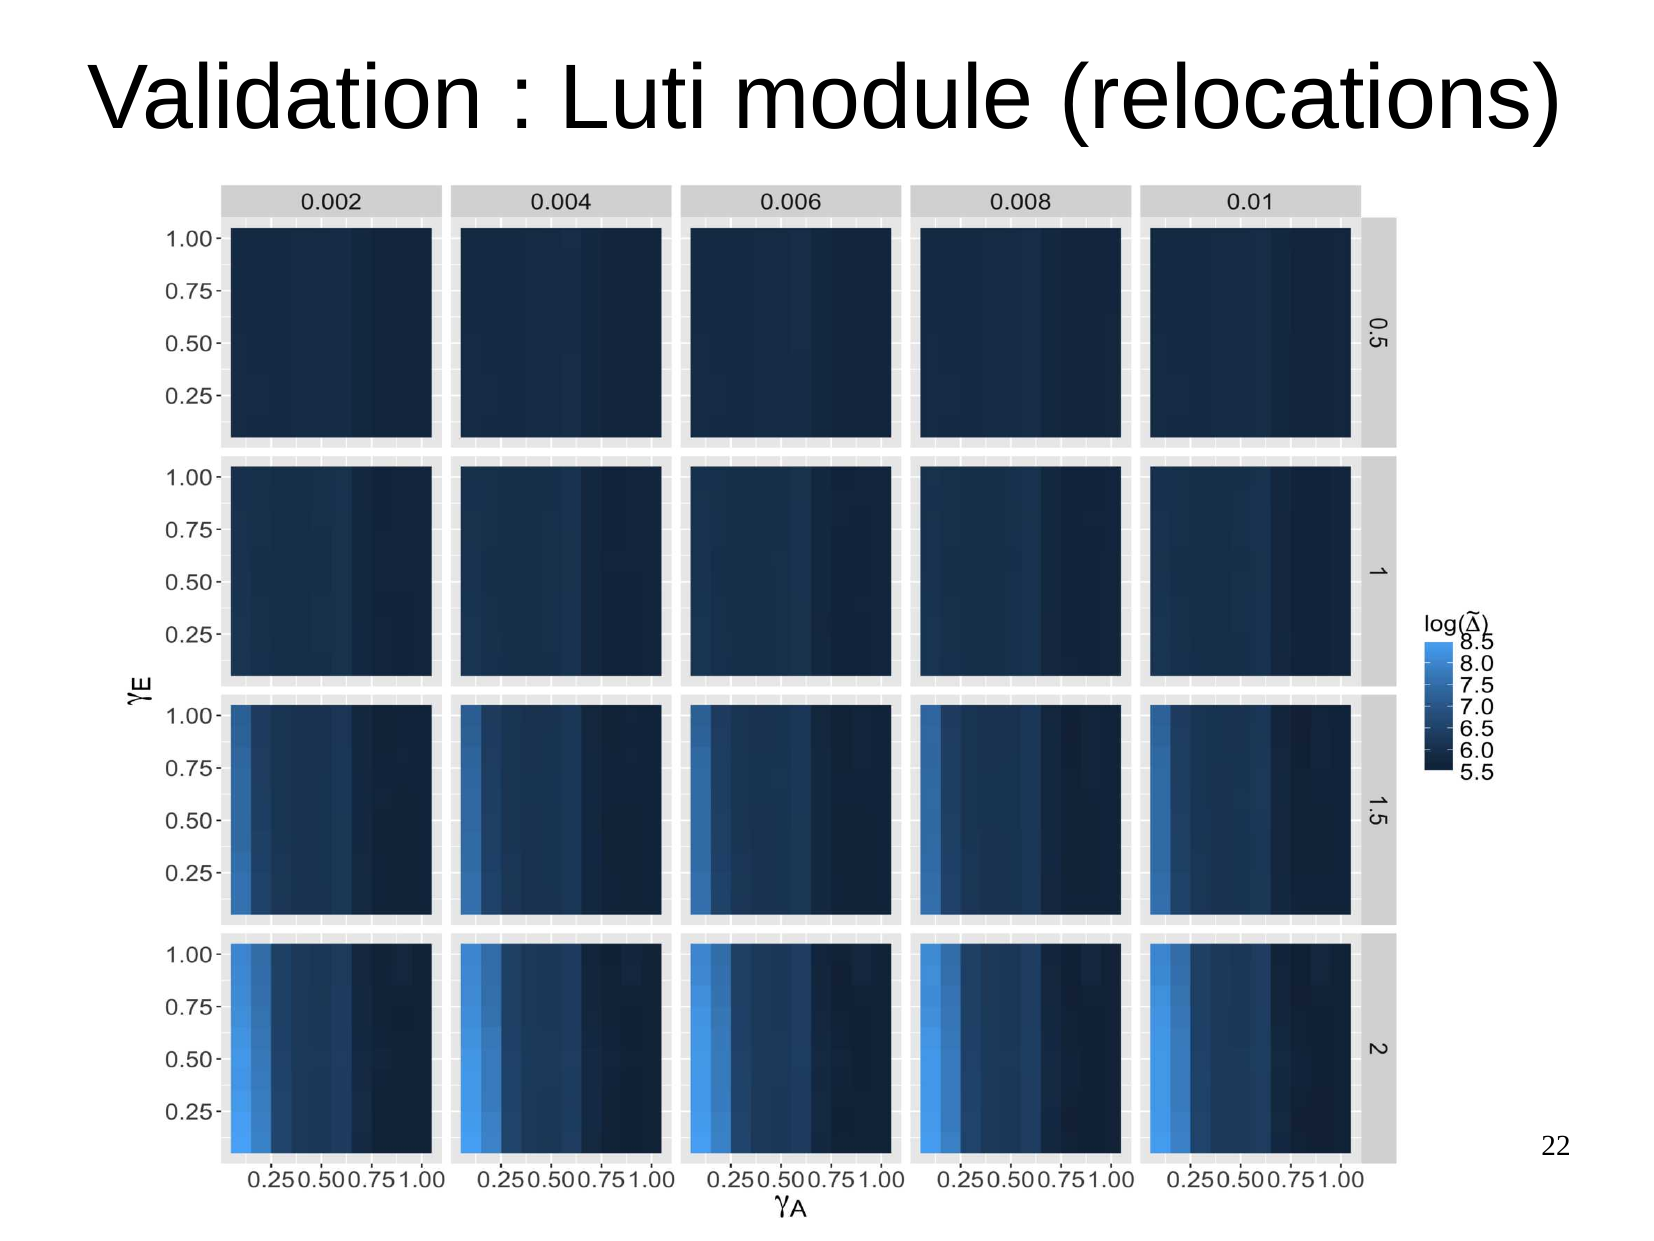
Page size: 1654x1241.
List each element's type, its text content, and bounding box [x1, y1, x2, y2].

picture [118, 177, 1512, 1229]
title Validation : Luti module (relocations) [82, 0, 1571, 201]
